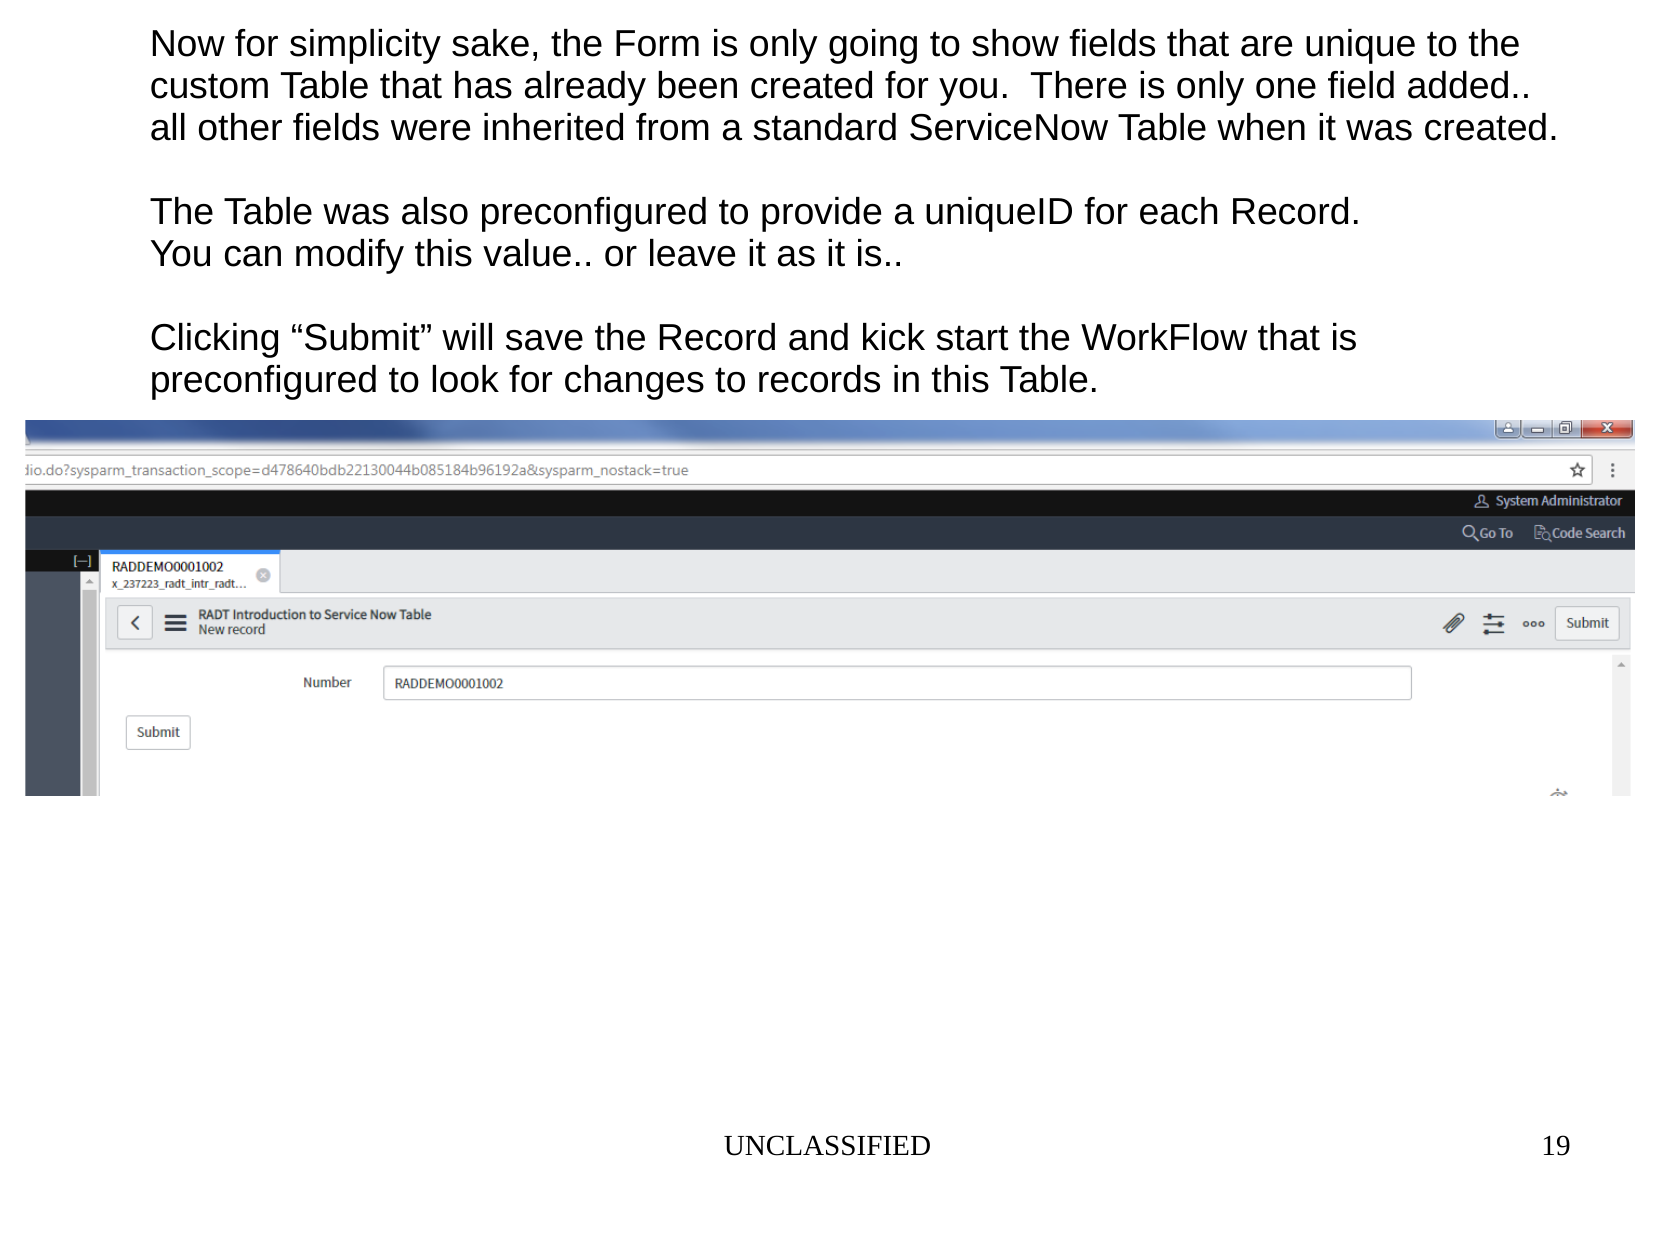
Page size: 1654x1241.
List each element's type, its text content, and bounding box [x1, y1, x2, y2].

picture [25, 420, 1636, 796]
text_box Now for simplicity sake, the Form is only going to show fields that are unique to the custom Table that has already been created for you. There is only one field added.. all other fields were inherited from a standard ServiceNow Table when it was created. The Table was also preconfigured to provide a uniqueID for each Record. You can modify this value.. or leave it as it is.. Clicking “Submit” will save the Record and kick start the WorkFlow that is preconfigured to look for changes to records in this Table. [135, 15, 1591, 420]
